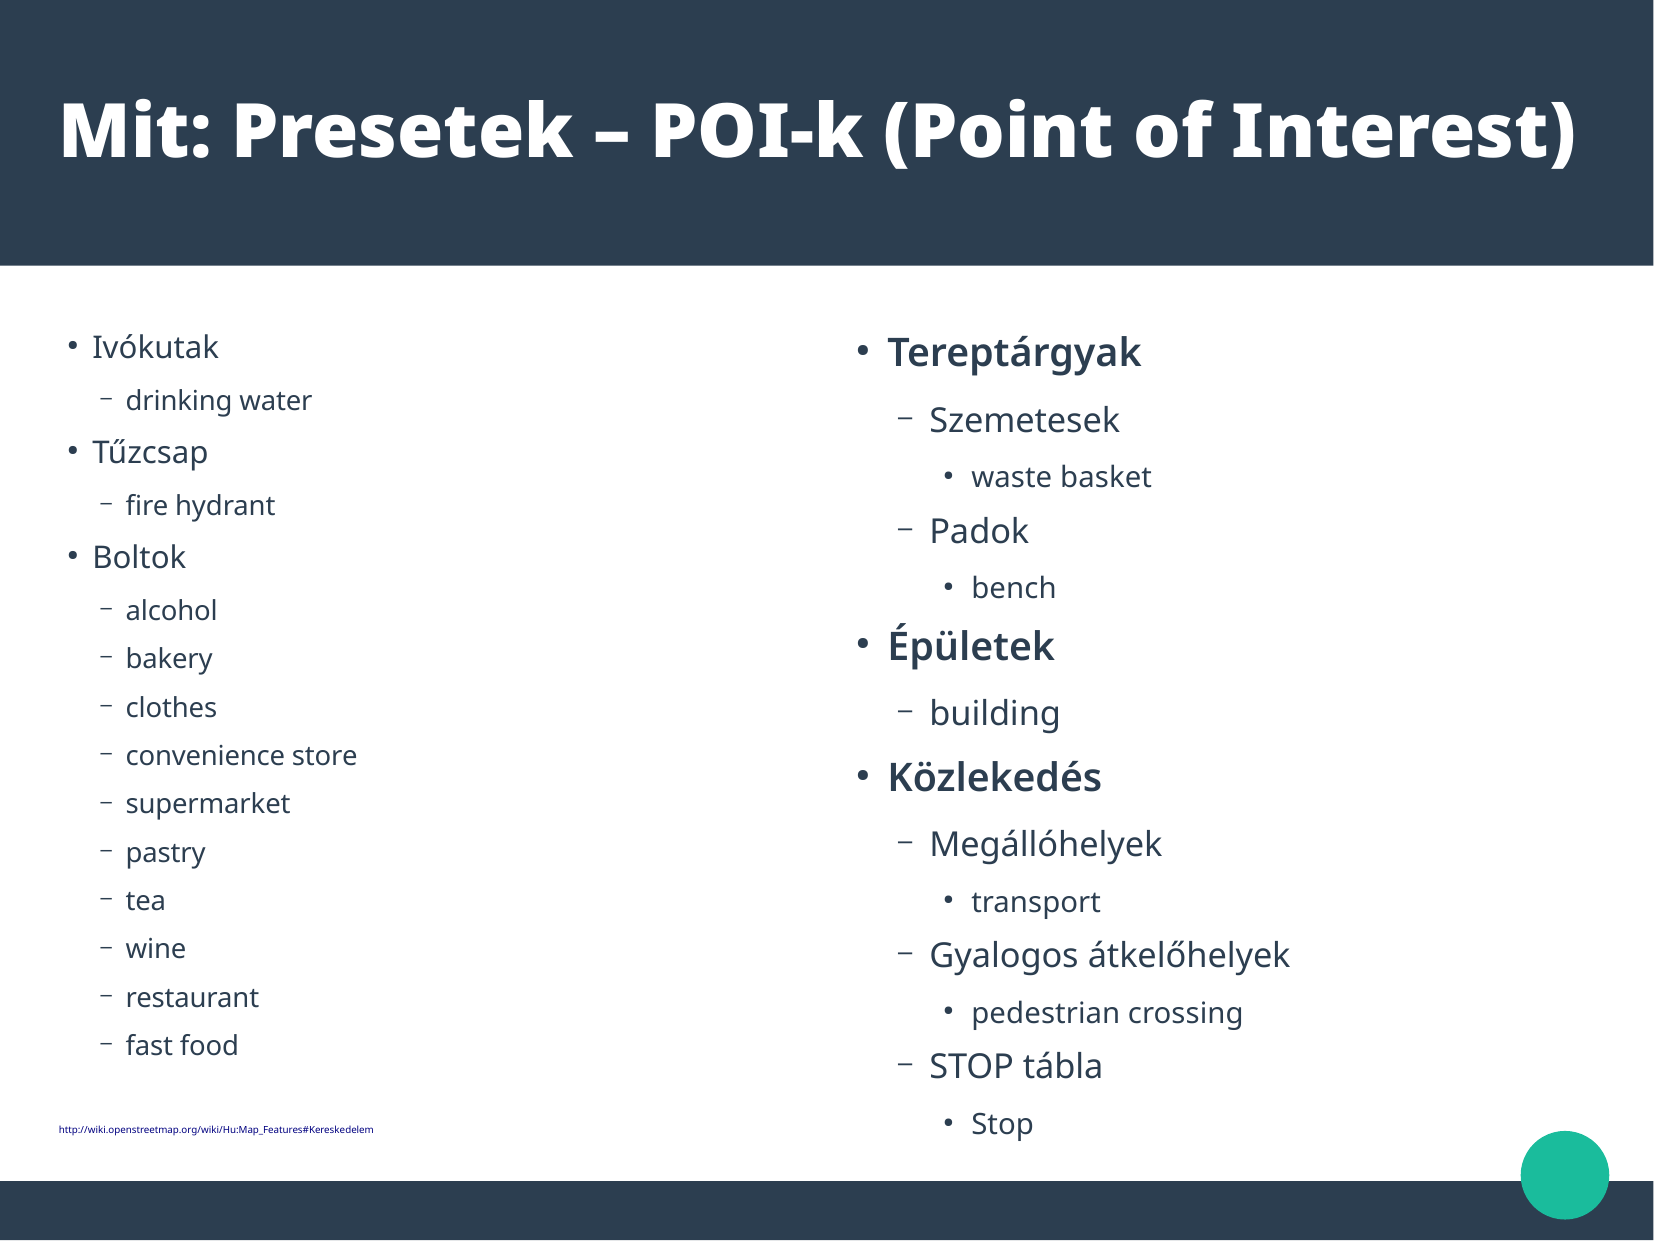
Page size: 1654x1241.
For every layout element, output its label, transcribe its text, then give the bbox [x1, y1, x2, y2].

list Ivókutak drinking water Tűzcsap fire hydrant Boltok alcohol bakery clothes convenience store supermarket pastry tea wine restaurant fast food http://wiki.openstreetmap.org/wiki/Hu:Map_Features#Kereskedelem [59, 324, 809, 1152]
list Tereptárgyak Szemetesek waste basket Padok bench Épületek building Közlekedés Megállóhelyek transport Gyalogos átkelőhelyek pedestrian crossing STOP tábla Stop [845, 324, 1596, 1152]
title Mit: Presetek – POI-k (Point of Interest) [59, 49, 1595, 207]
